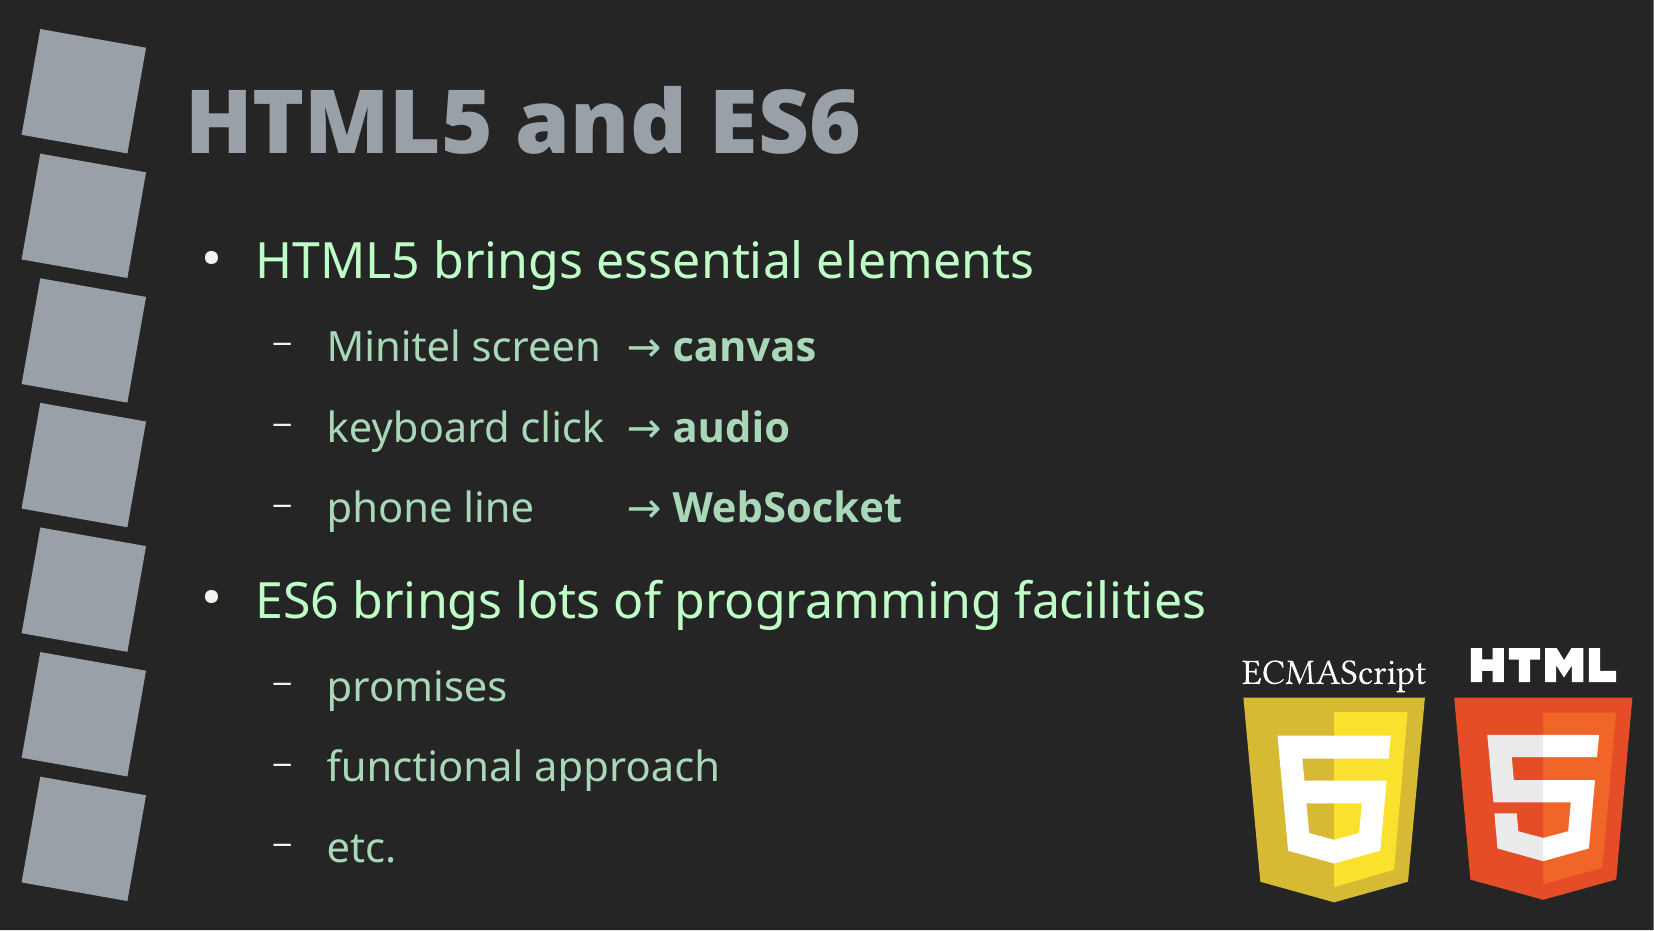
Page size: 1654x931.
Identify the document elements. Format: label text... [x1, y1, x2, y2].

list HTML5 brings essential elements Minitel screen → canvas keyboard click → audio phone line → WebSocket ES6 brings lots of programming facilities promises functional approach etc. [184, 225, 1636, 901]
picture [1227, 645, 1654, 918]
title HTML5 and ES6 [184, 59, 1654, 154]
